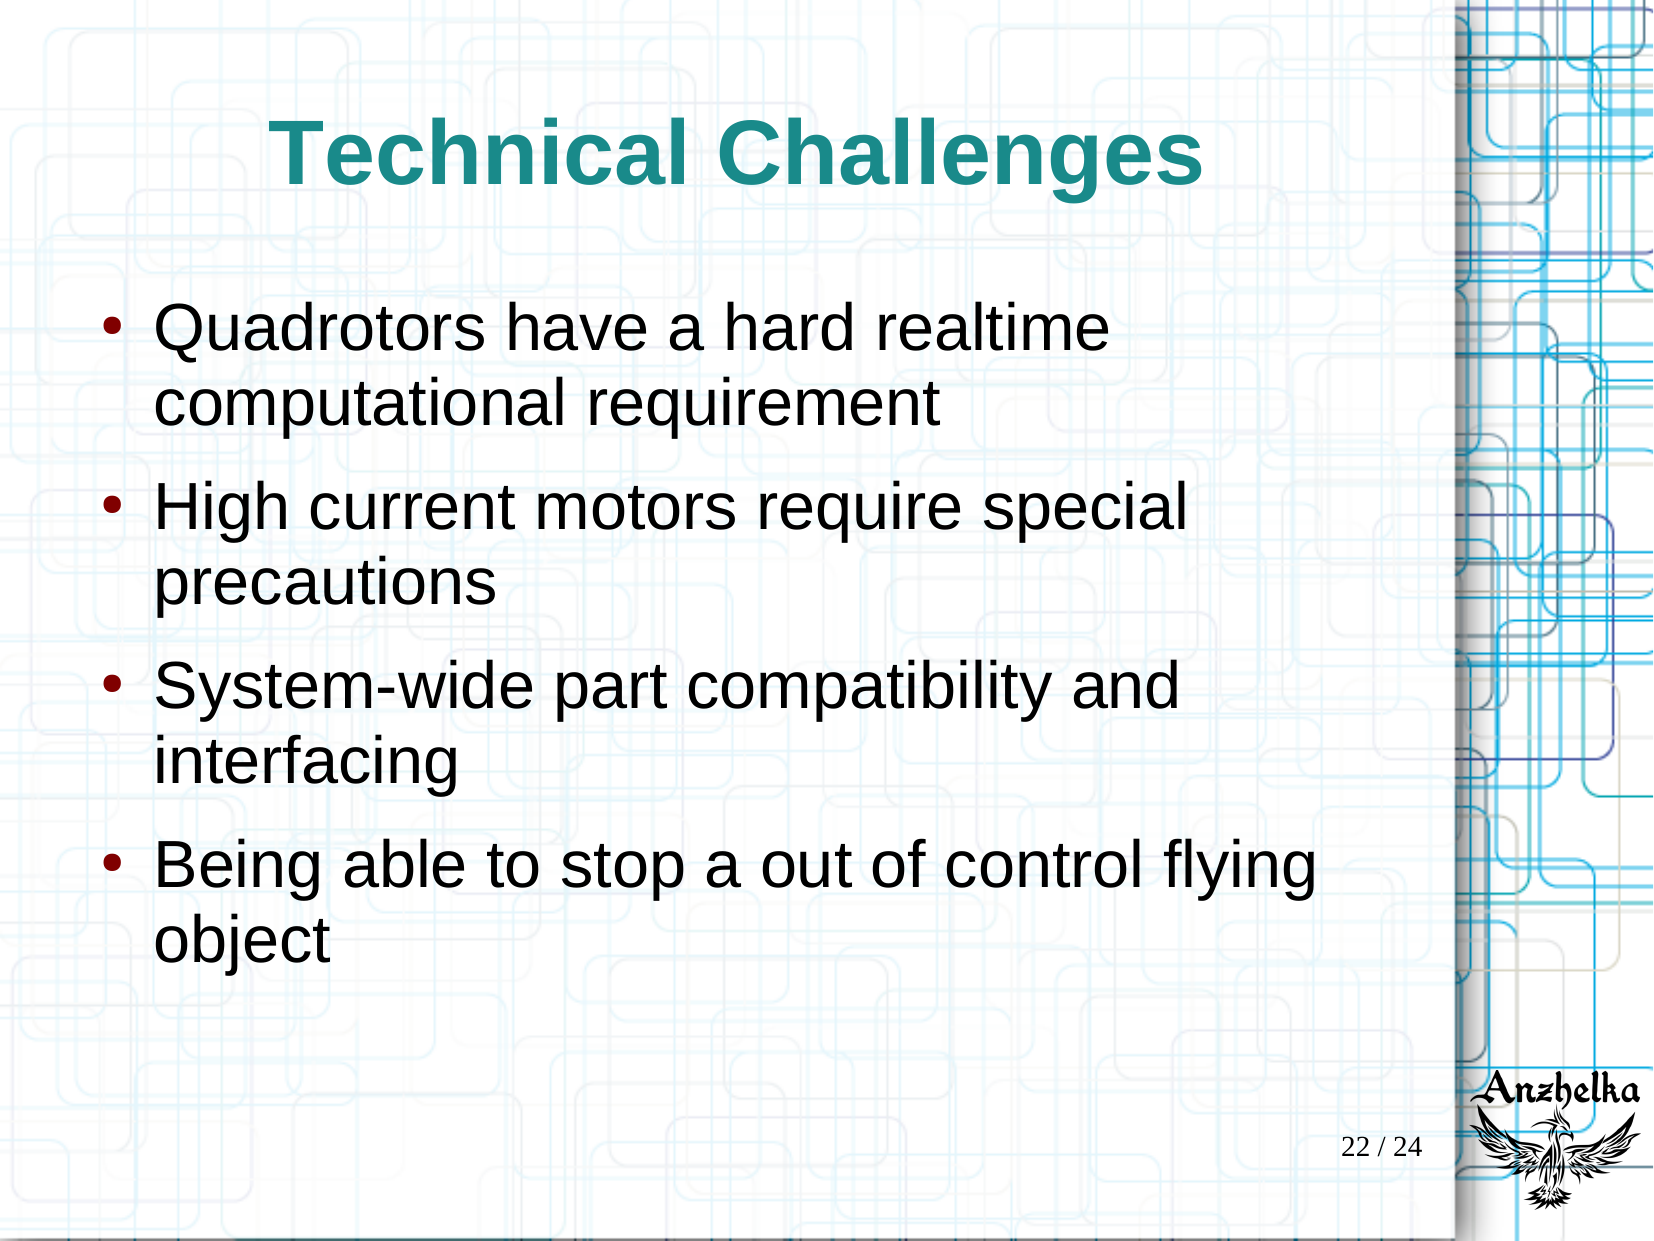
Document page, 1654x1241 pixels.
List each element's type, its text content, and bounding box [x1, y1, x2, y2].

title Technical Challenges [58, 49, 1417, 257]
picture [0, 0, 1654, 1241]
list Quadrotors have a hard realtime computational requirement High current motors require special precautions System-wide part compatibility and interfacing Being able to stop a out of control flying object [82, 290, 1417, 1010]
